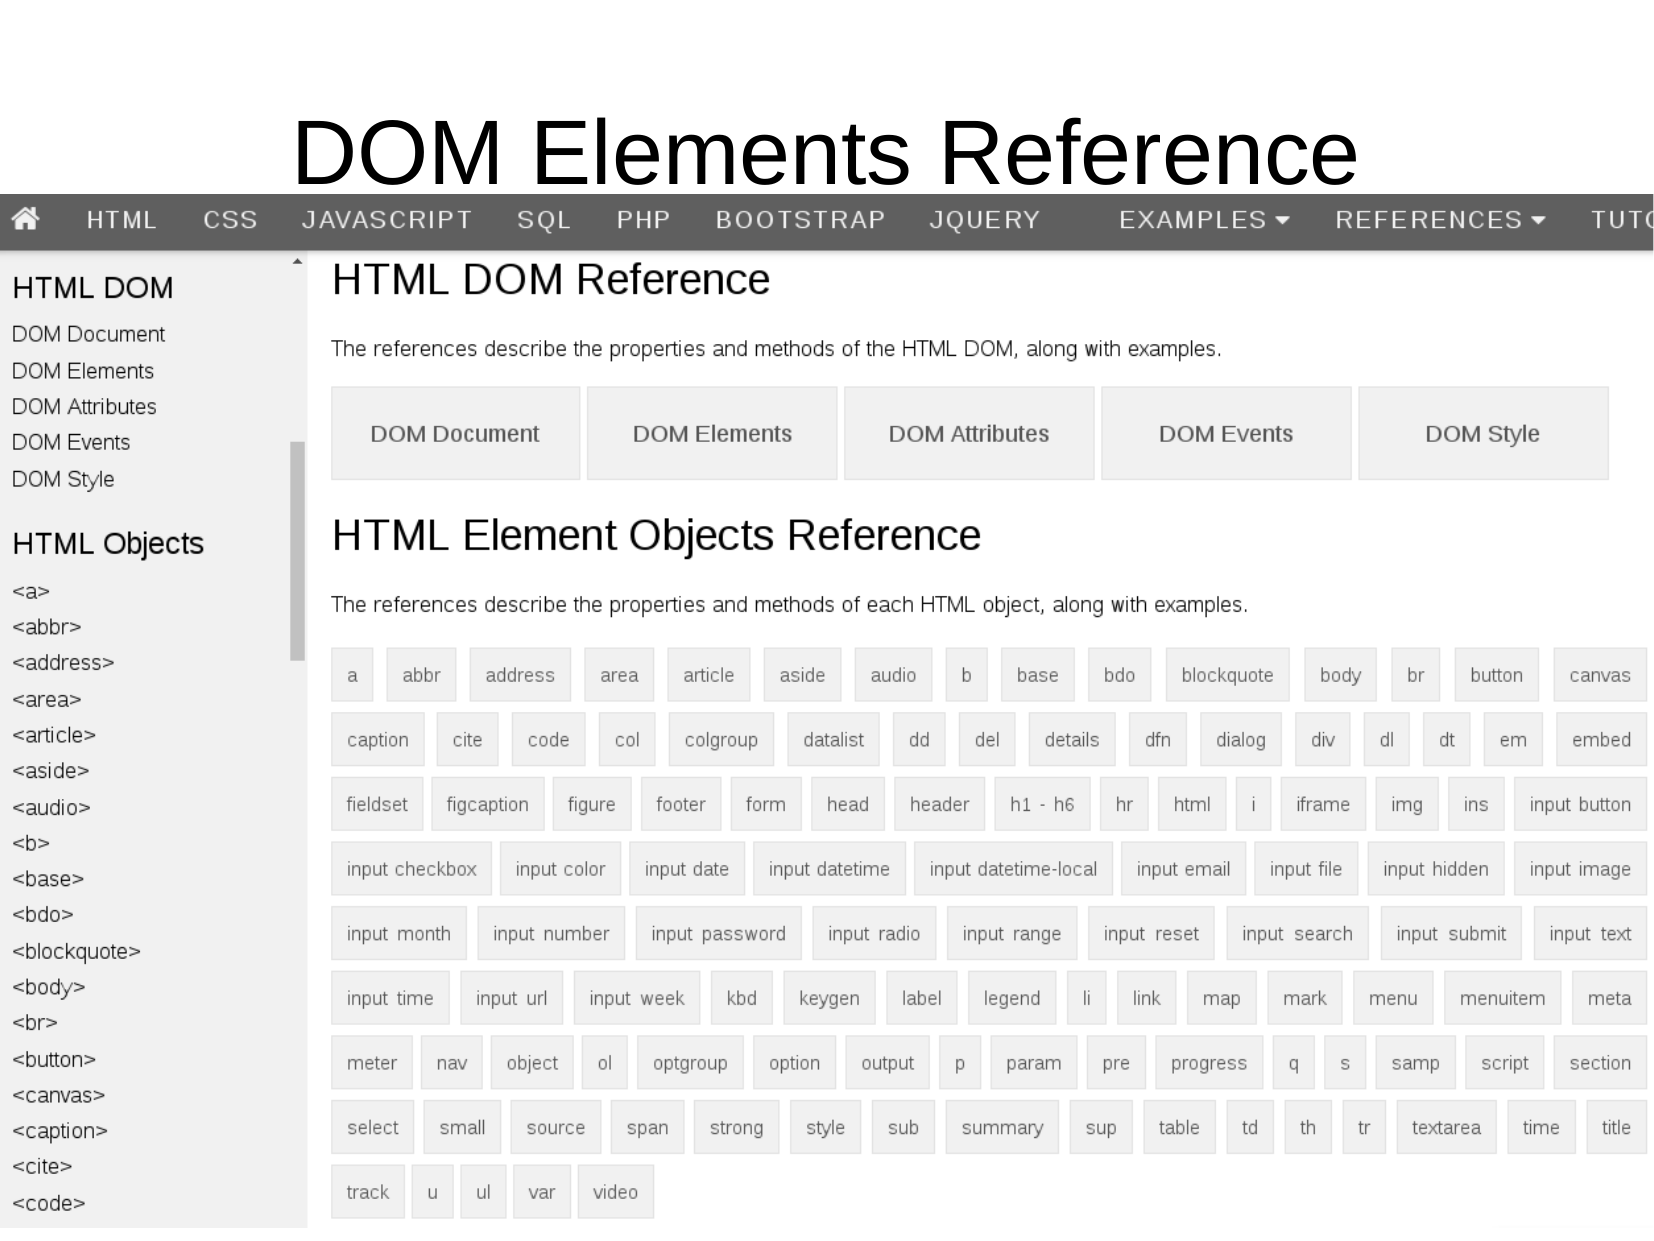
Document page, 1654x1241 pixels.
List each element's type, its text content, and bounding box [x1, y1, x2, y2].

picture [0, 194, 1654, 1228]
title DOM Elements Reference [82, 49, 1571, 194]
